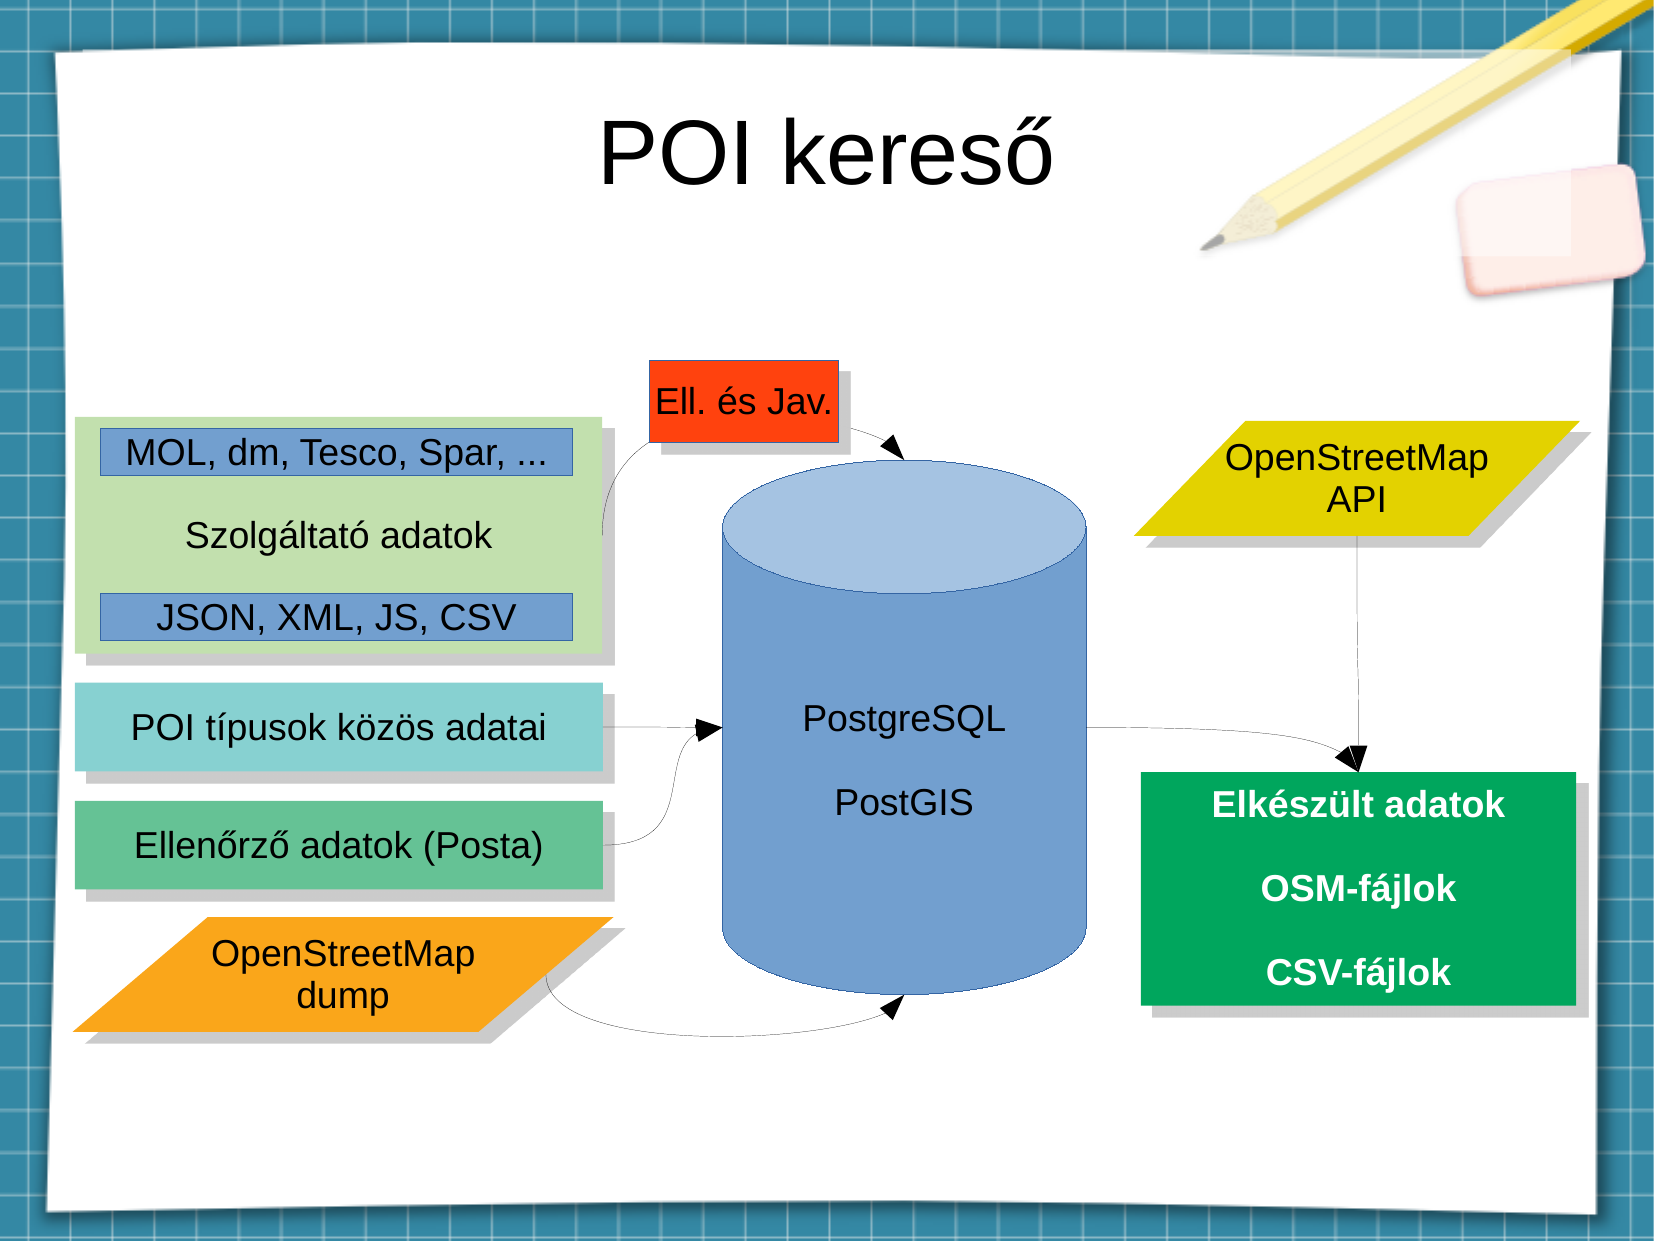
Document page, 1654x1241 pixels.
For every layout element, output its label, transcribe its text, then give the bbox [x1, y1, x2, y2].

text_box MOL, dm, Tesco, Spar, ... [100, 428, 573, 476]
text_box Szolgáltató adatok [74, 416, 603, 654]
text_box Ellenőrző adatok (Posta) [74, 800, 603, 890]
text_box Ell. és Jav. [649, 360, 839, 443]
text_box OpenStreetMap API [1133, 420, 1581, 536]
text_box JSON, XML, JS, CSV [100, 593, 573, 641]
text_box OpenStreetMap dump [72, 917, 614, 1032]
text_box PostgreSQL PostGIS [722, 528, 1087, 995]
text_box POI típusok közös adatai [74, 682, 603, 772]
title POI kereső [82, 49, 1571, 257]
picture [0, 0, 1654, 1241]
text_box Elkészült adatok OSM-fájlok CSV-fájlok [1140, 772, 1577, 1006]
